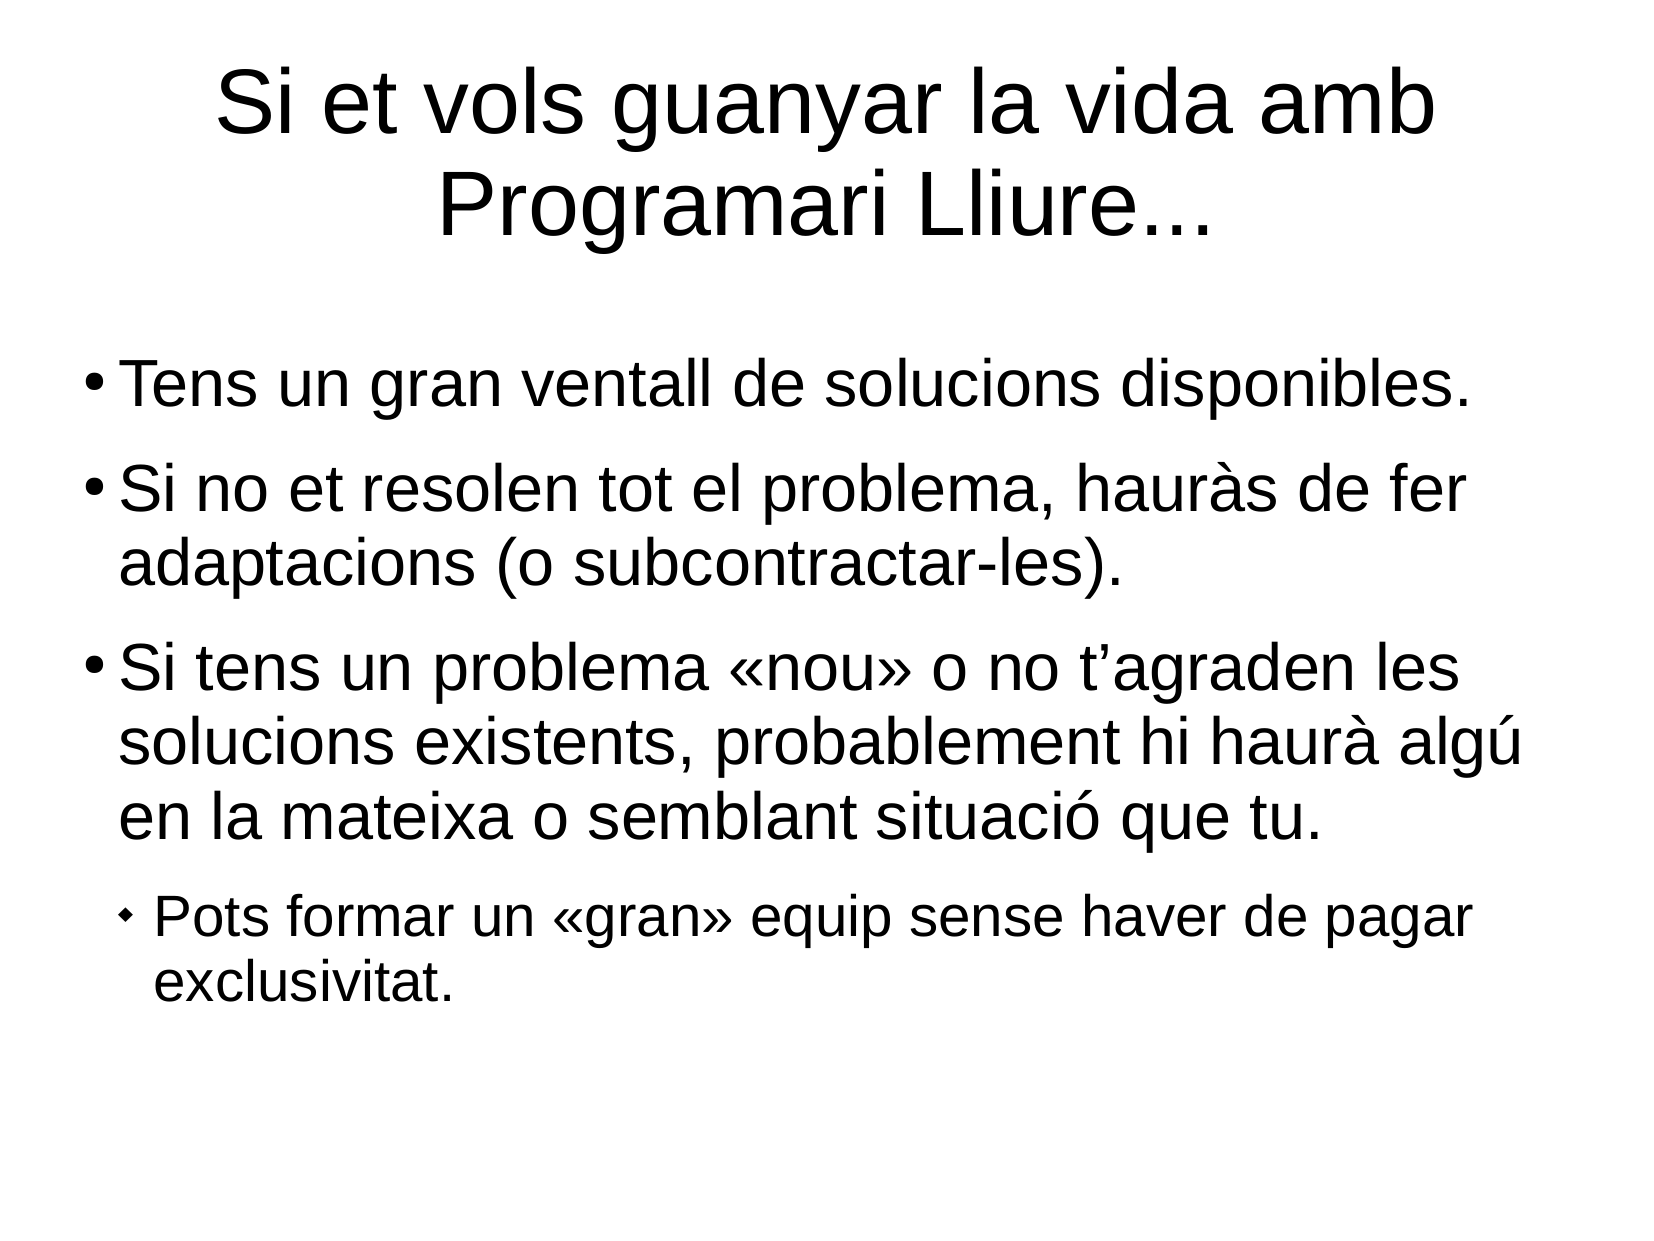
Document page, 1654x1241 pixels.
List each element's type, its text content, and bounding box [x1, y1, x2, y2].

title Si et vols guanyar la vida amb Programari Lliure... [82, 49, 1571, 257]
subtitle Tens un gran ventall de solucions disponibles. Si no et resolen tot el problema, hauràs de fer adaptacions (o subcontractar-les). Si tens un problema «nou» o no t’agraden les solucions existents, probablement hi haurà algú en la mateixa o semblant situació que tu. Pots formar un «gran» equip sense haver de pagar exclusivitat. [82, 320, 1571, 1040]
